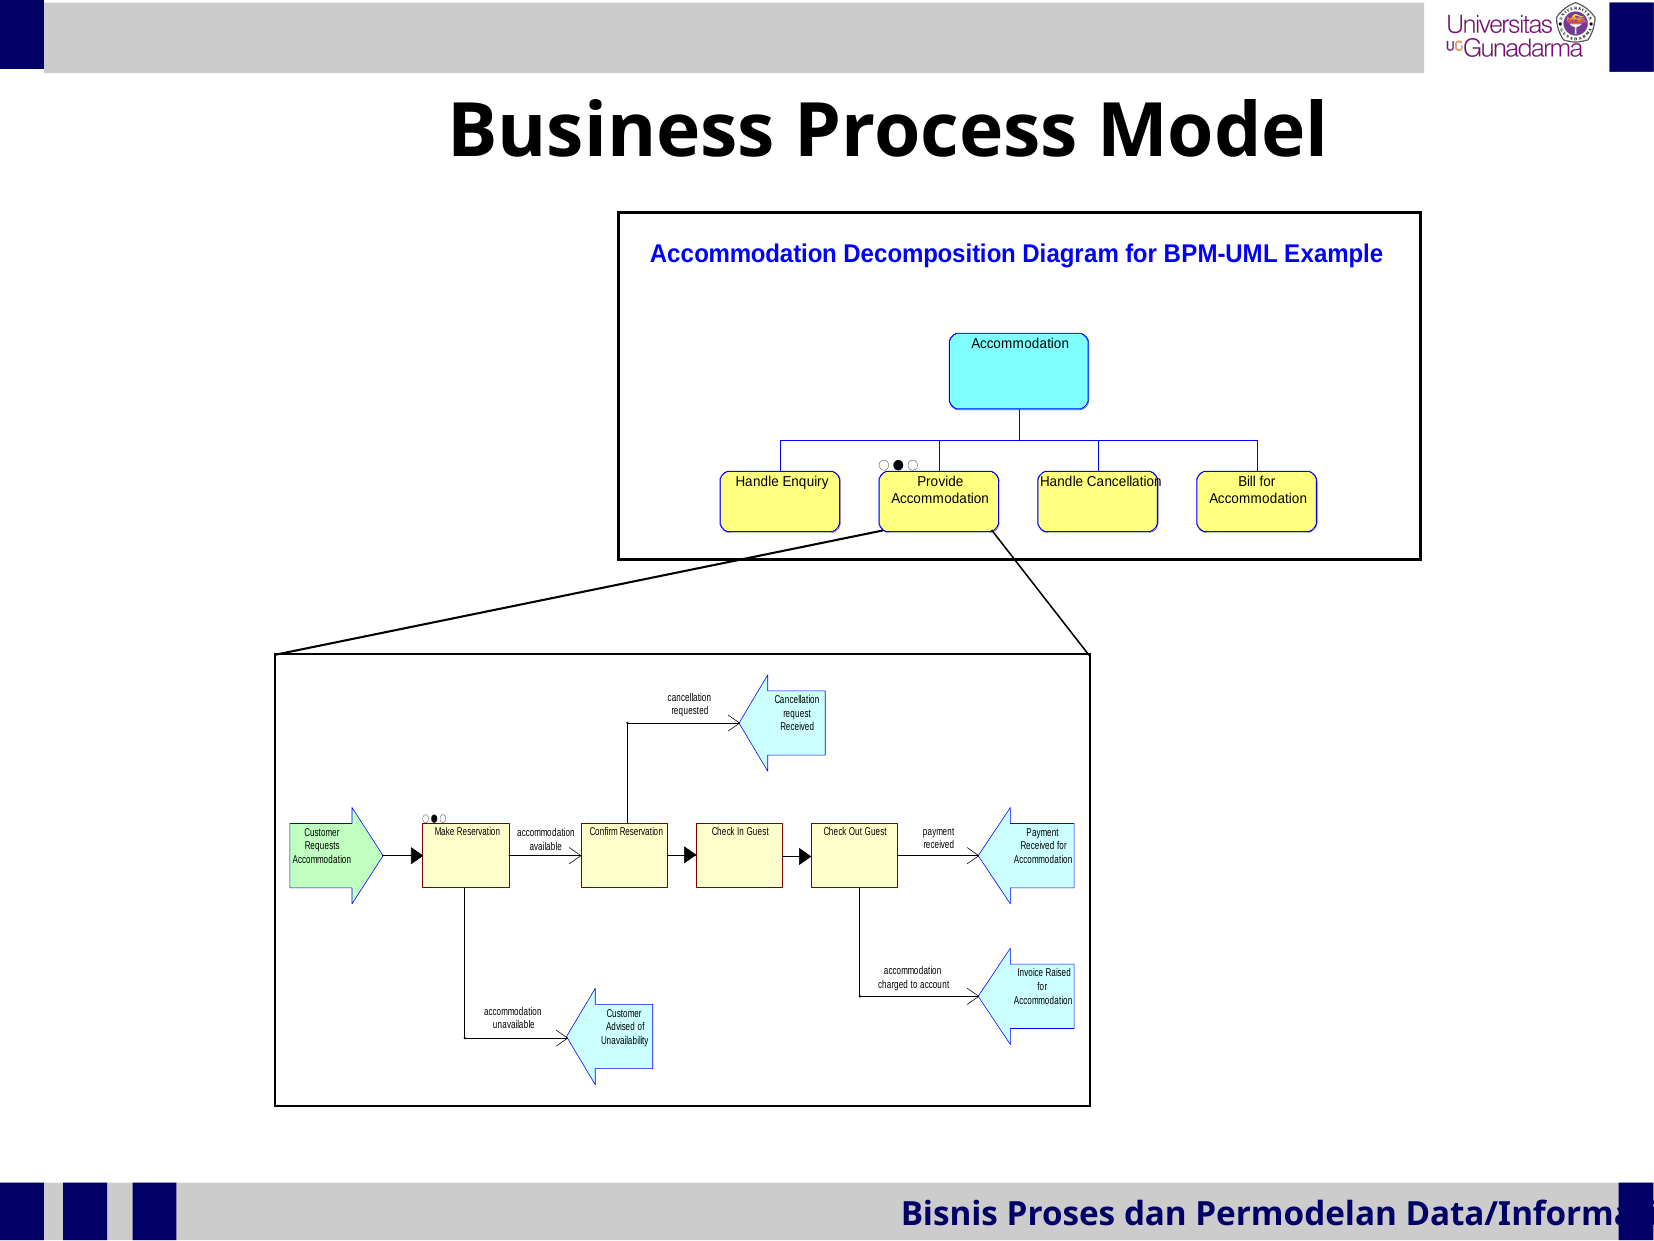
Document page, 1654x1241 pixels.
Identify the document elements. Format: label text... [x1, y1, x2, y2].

picture [1437, 2, 1610, 62]
picture [620, 213, 1420, 559]
title Business Process Model [179, 68, 1571, 184]
picture [275, 654, 1089, 1105]
